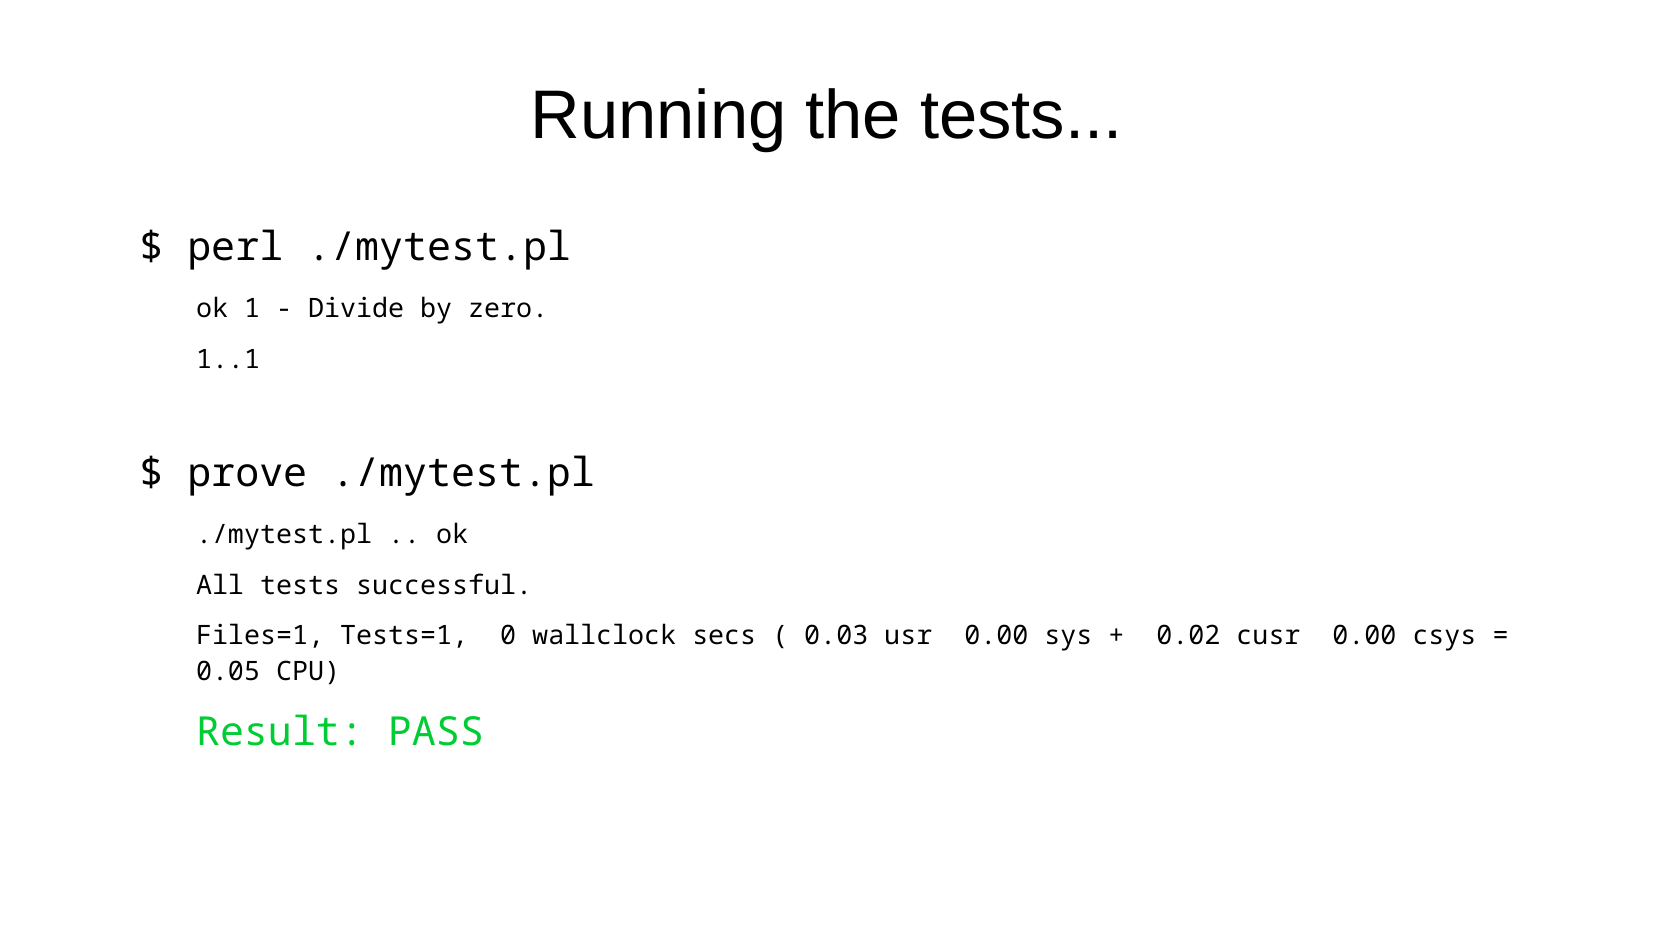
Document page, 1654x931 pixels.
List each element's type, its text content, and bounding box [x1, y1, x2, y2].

list $ perl ./mytest.pl ok 1 - Divide by zero. 1..1 $ prove ./mytest.pl ./mytest.pl .. ok All tests successful. Files=1, Tests=1, 0 wallclock secs ( 0.03 usr 0.00 sys + 0.02 cusr 0.00 csys = 0.05 CPU) Result: PASS [82, 217, 1571, 758]
title Running the tests... [82, 37, 1571, 193]
